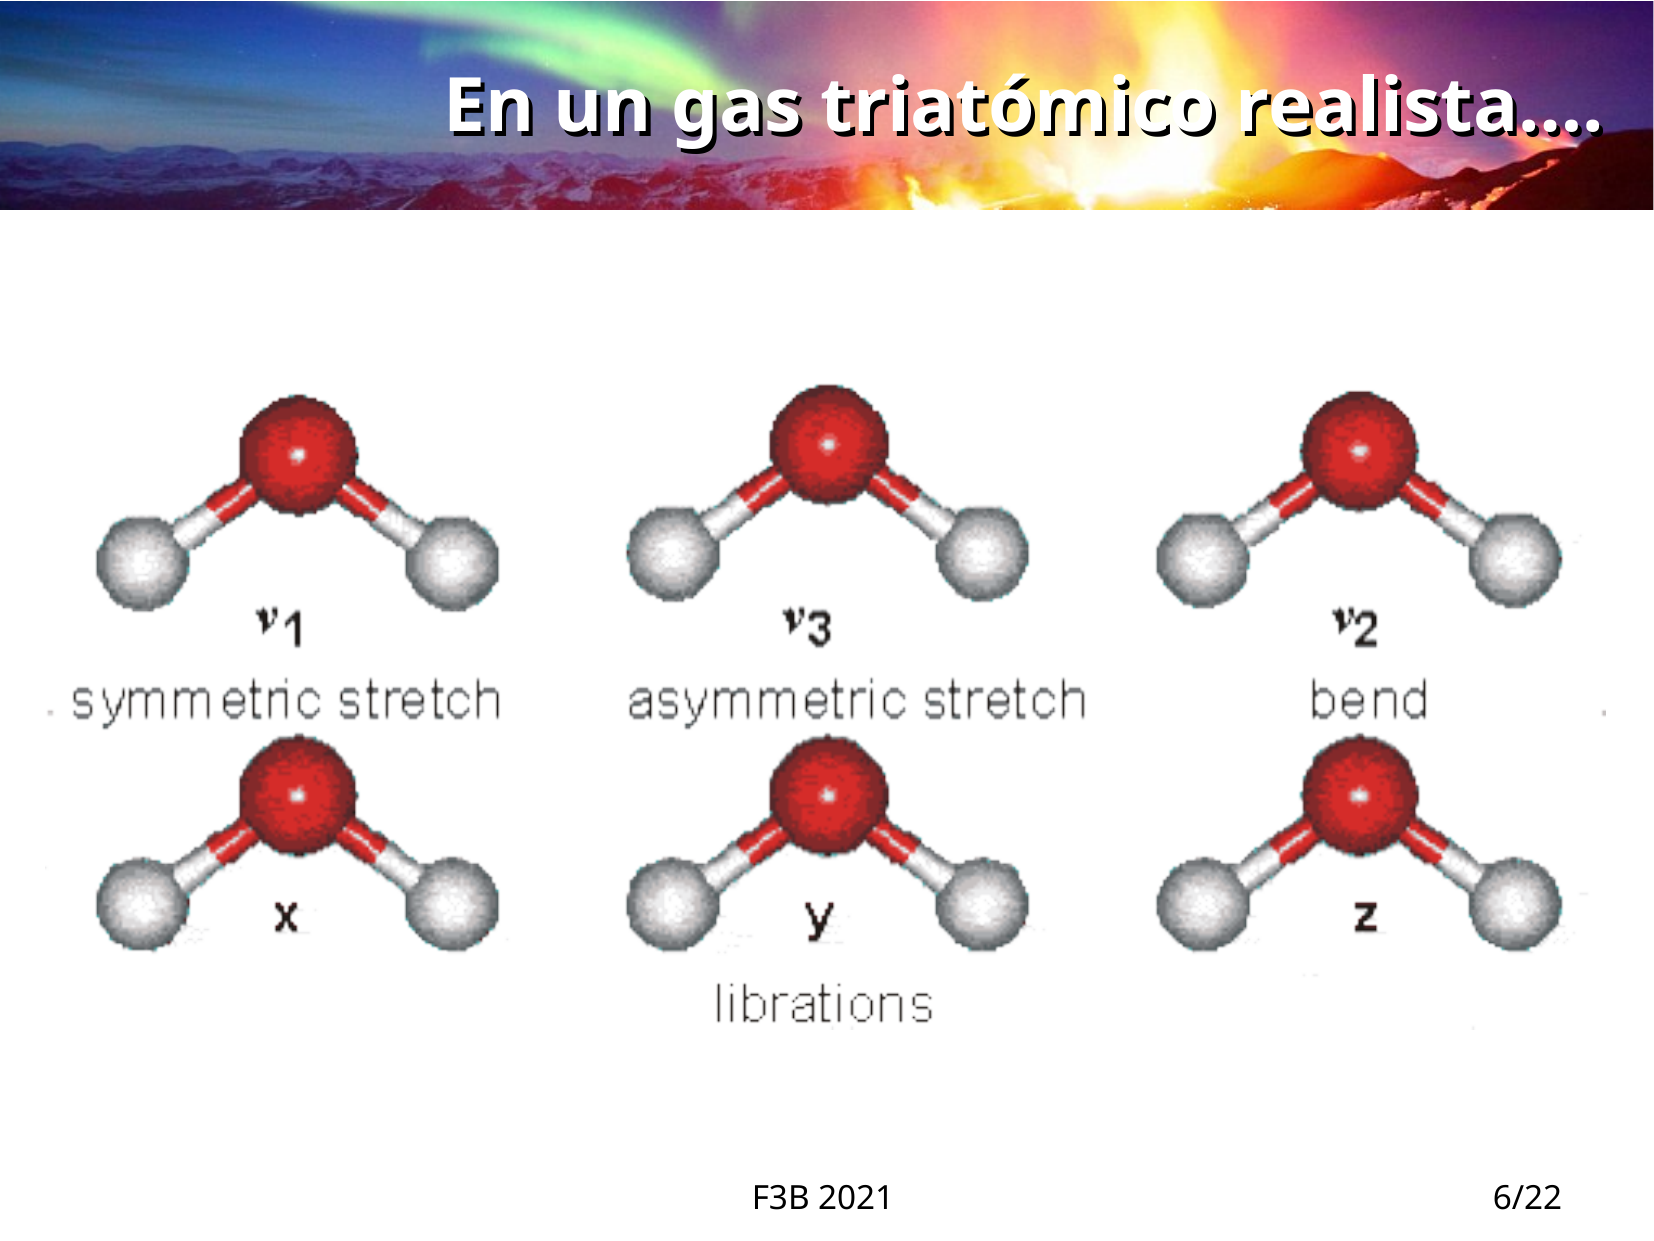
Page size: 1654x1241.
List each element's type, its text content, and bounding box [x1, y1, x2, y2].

picture [45, 379, 1606, 1030]
title En un gas triatómico realista…. [45, 15, 1606, 191]
picture [0, 1, 1654, 210]
